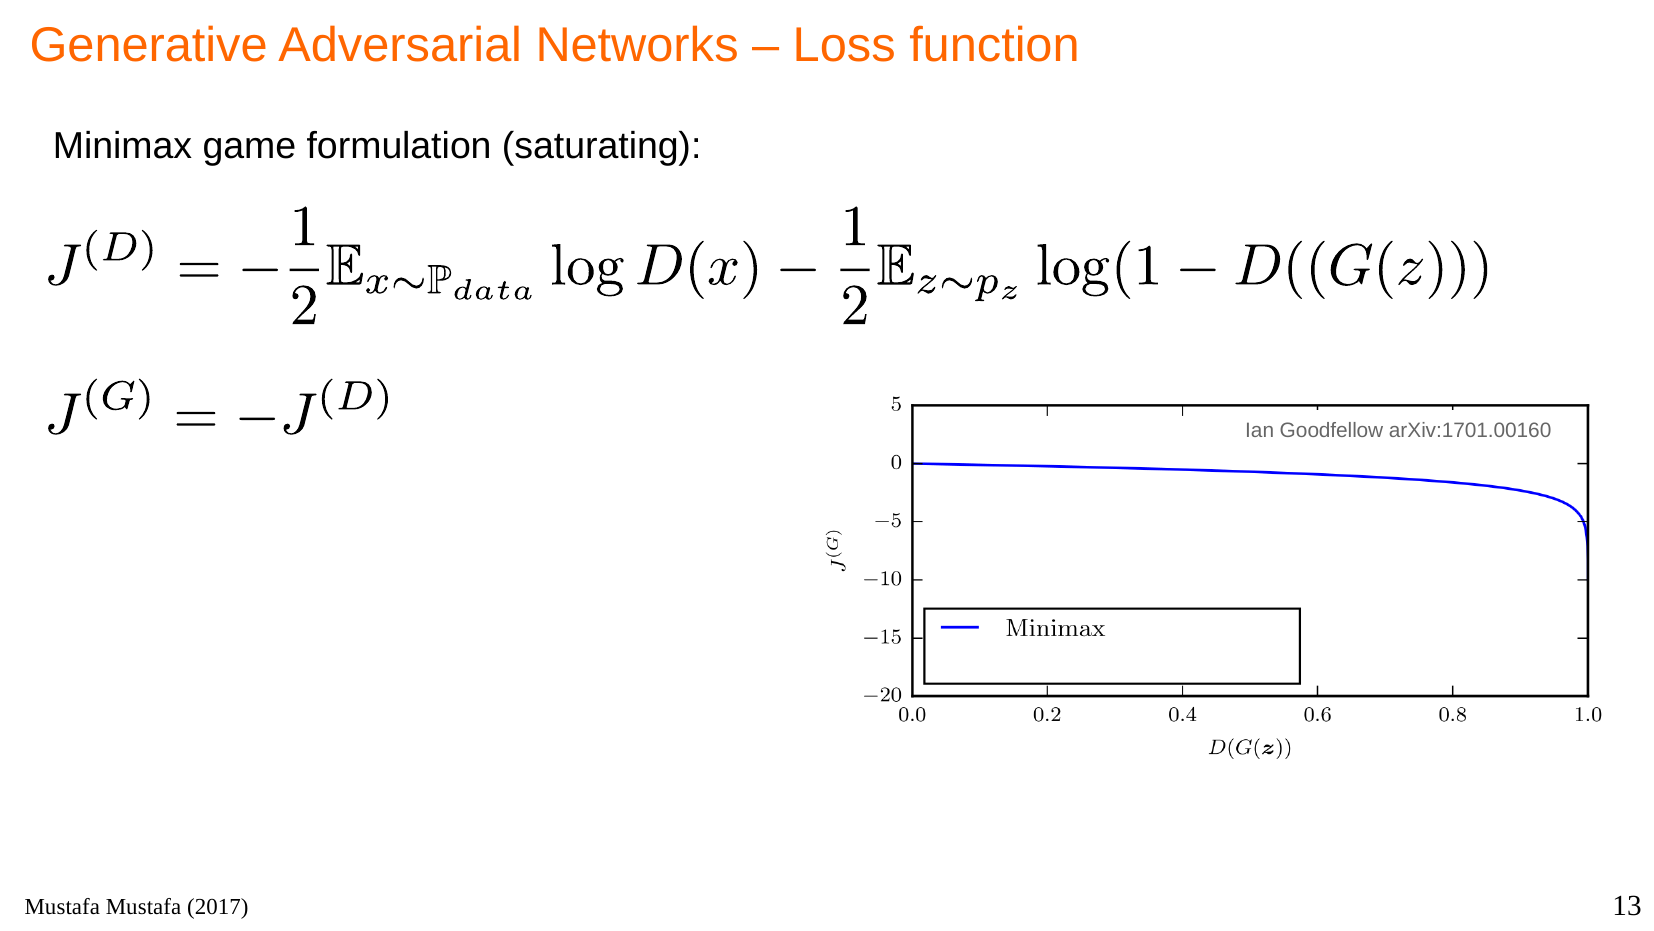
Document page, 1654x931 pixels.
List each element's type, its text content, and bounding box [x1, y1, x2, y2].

text_box [44, 206, 1493, 325]
text_box [44, 378, 393, 439]
text_box Minimax game formulation (saturating): [38, 117, 717, 175]
text_box Ian Goodfellow arXiv:1701.00160 [1230, 410, 1574, 450]
title Generative Adversarial Networks – Loss function [29, 15, 1621, 74]
picture [814, 383, 1614, 781]
